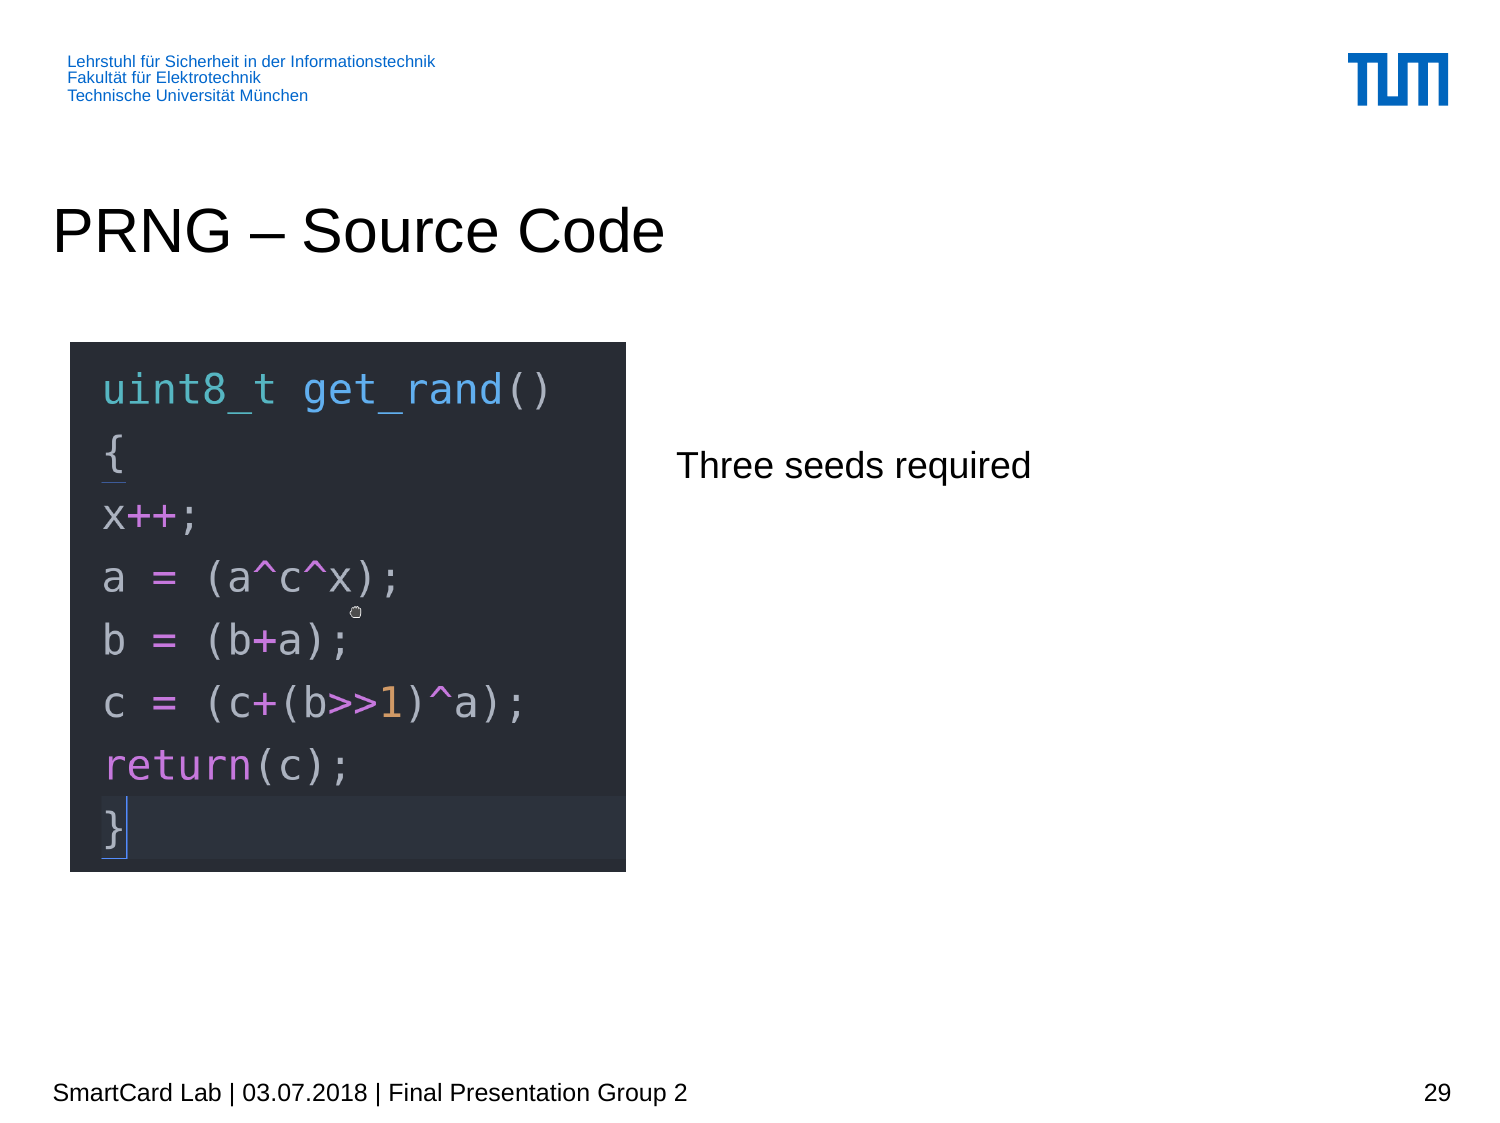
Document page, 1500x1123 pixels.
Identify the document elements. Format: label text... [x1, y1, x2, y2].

title PRNG – Source Code [52, 195, 1453, 266]
text_box Three seeds required [661, 437, 1300, 578]
picture [70, 342, 626, 873]
